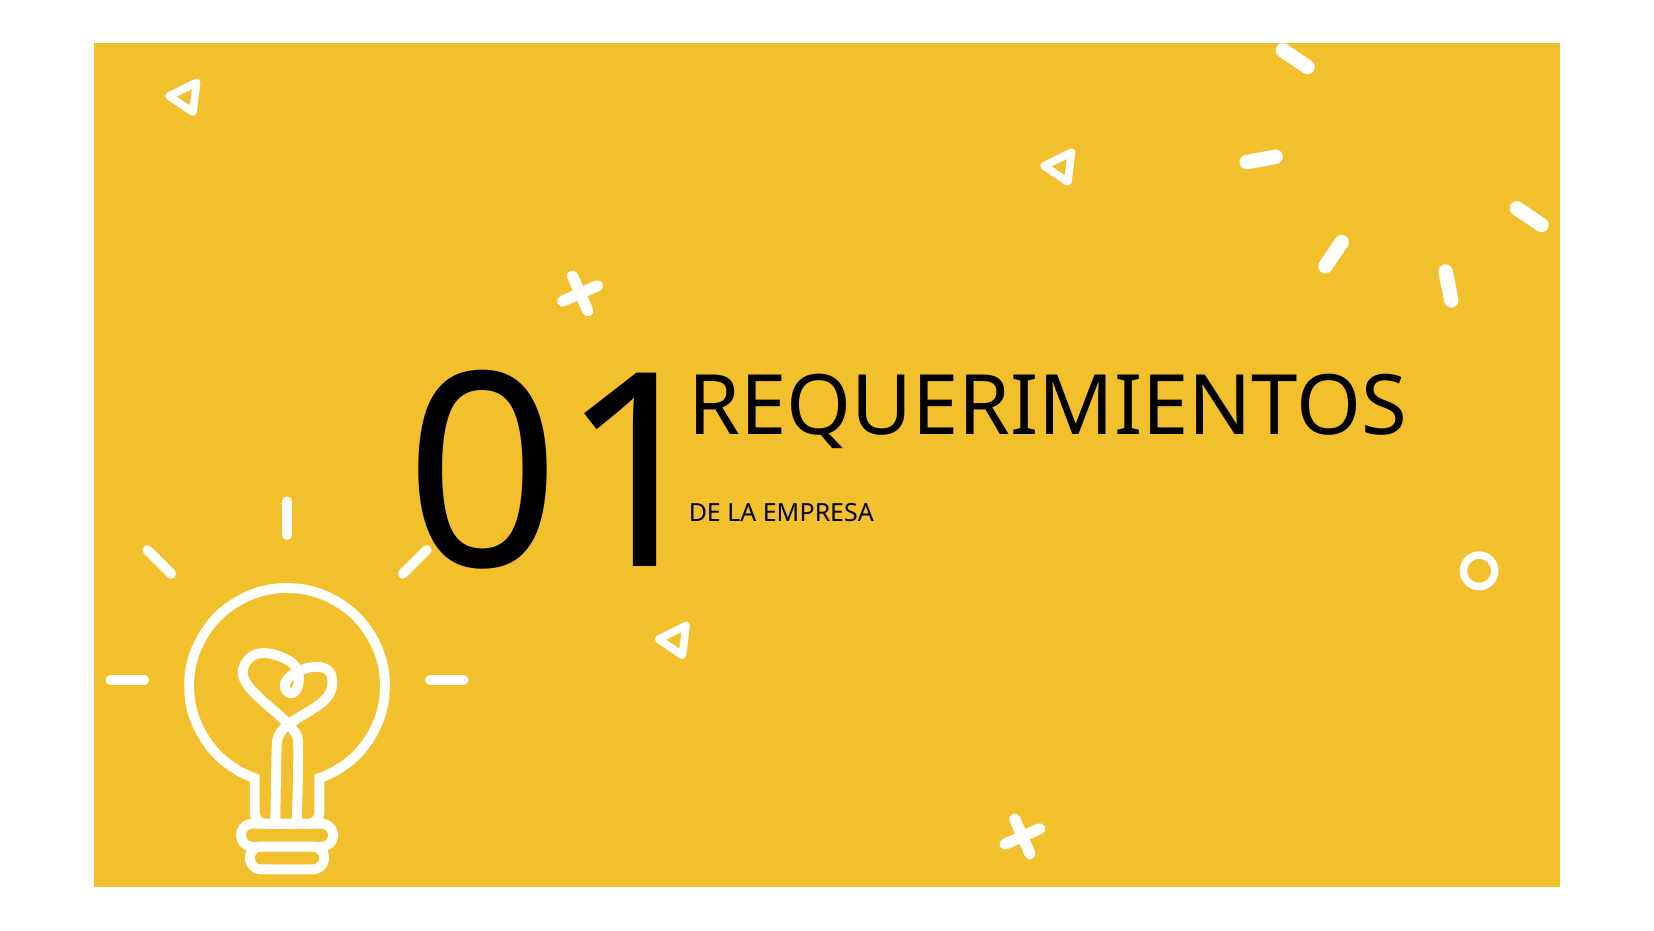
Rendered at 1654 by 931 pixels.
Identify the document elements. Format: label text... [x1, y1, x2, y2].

title 01 [405, 276, 751, 646]
text_box DE LA EMPRESA [751, 460, 1349, 564]
title REQUERIMIENTOS [751, 345, 1409, 459]
